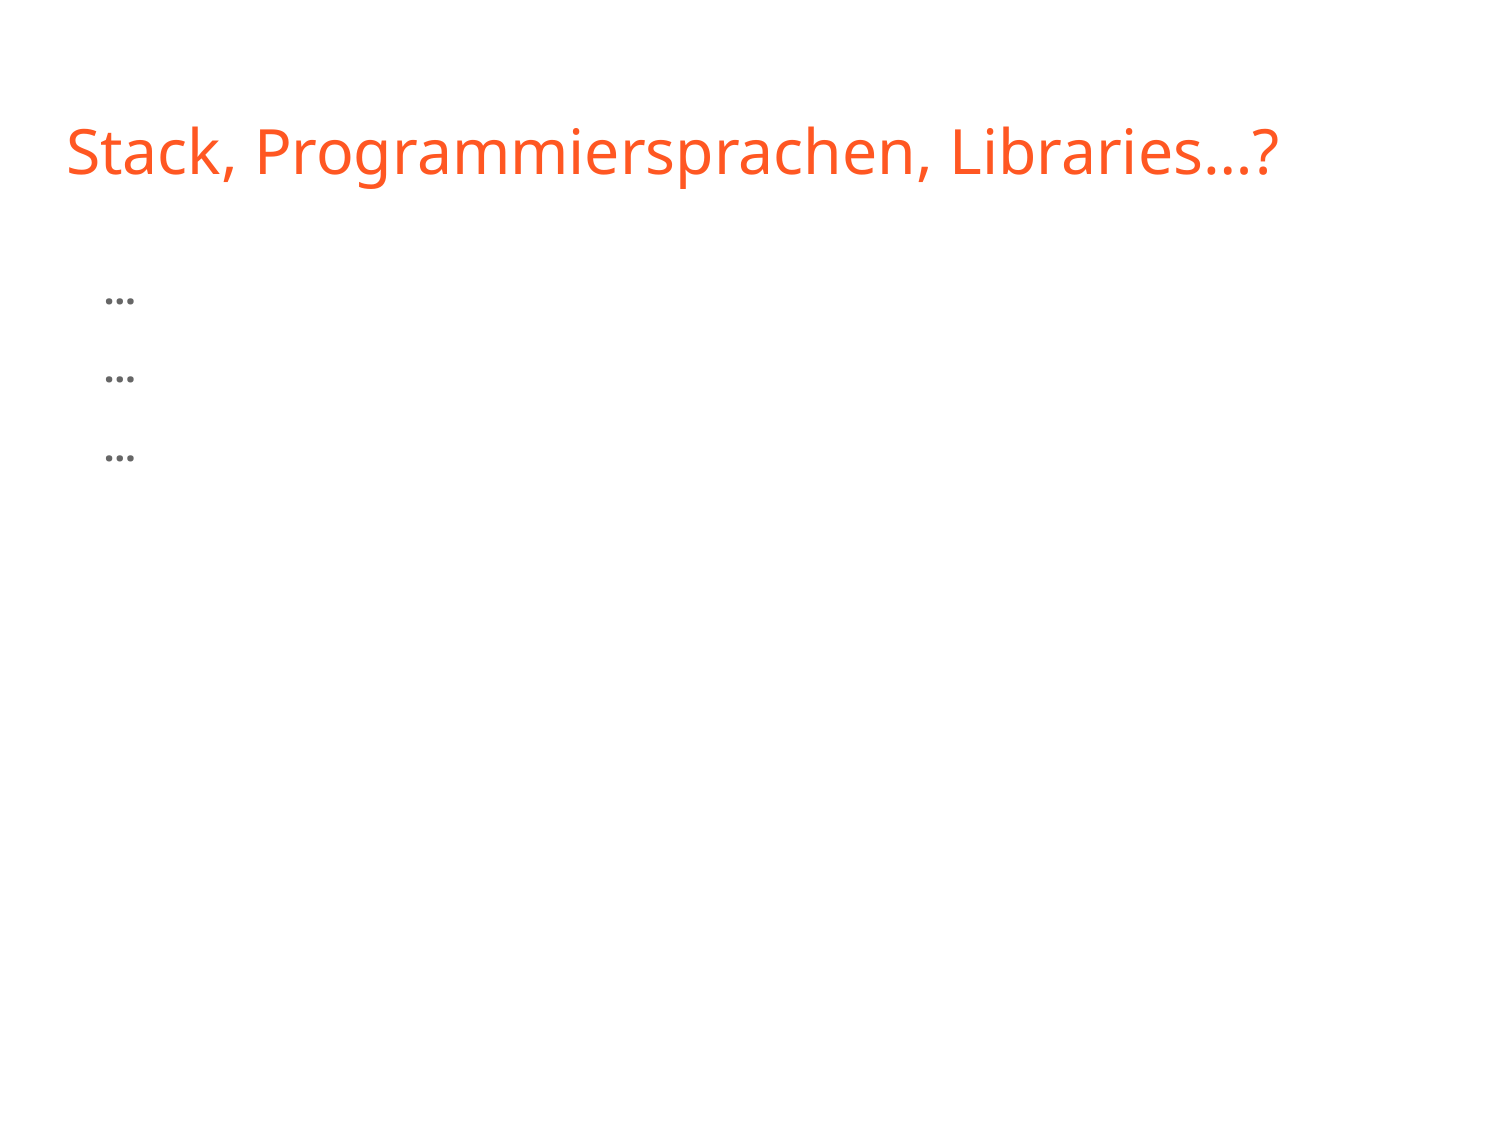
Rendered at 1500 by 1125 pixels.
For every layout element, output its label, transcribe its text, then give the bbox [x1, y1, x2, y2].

title Stack, Programmiersprachen, Libraries…? [51, 97, 1449, 223]
list … … … [51, 252, 1449, 1000]
